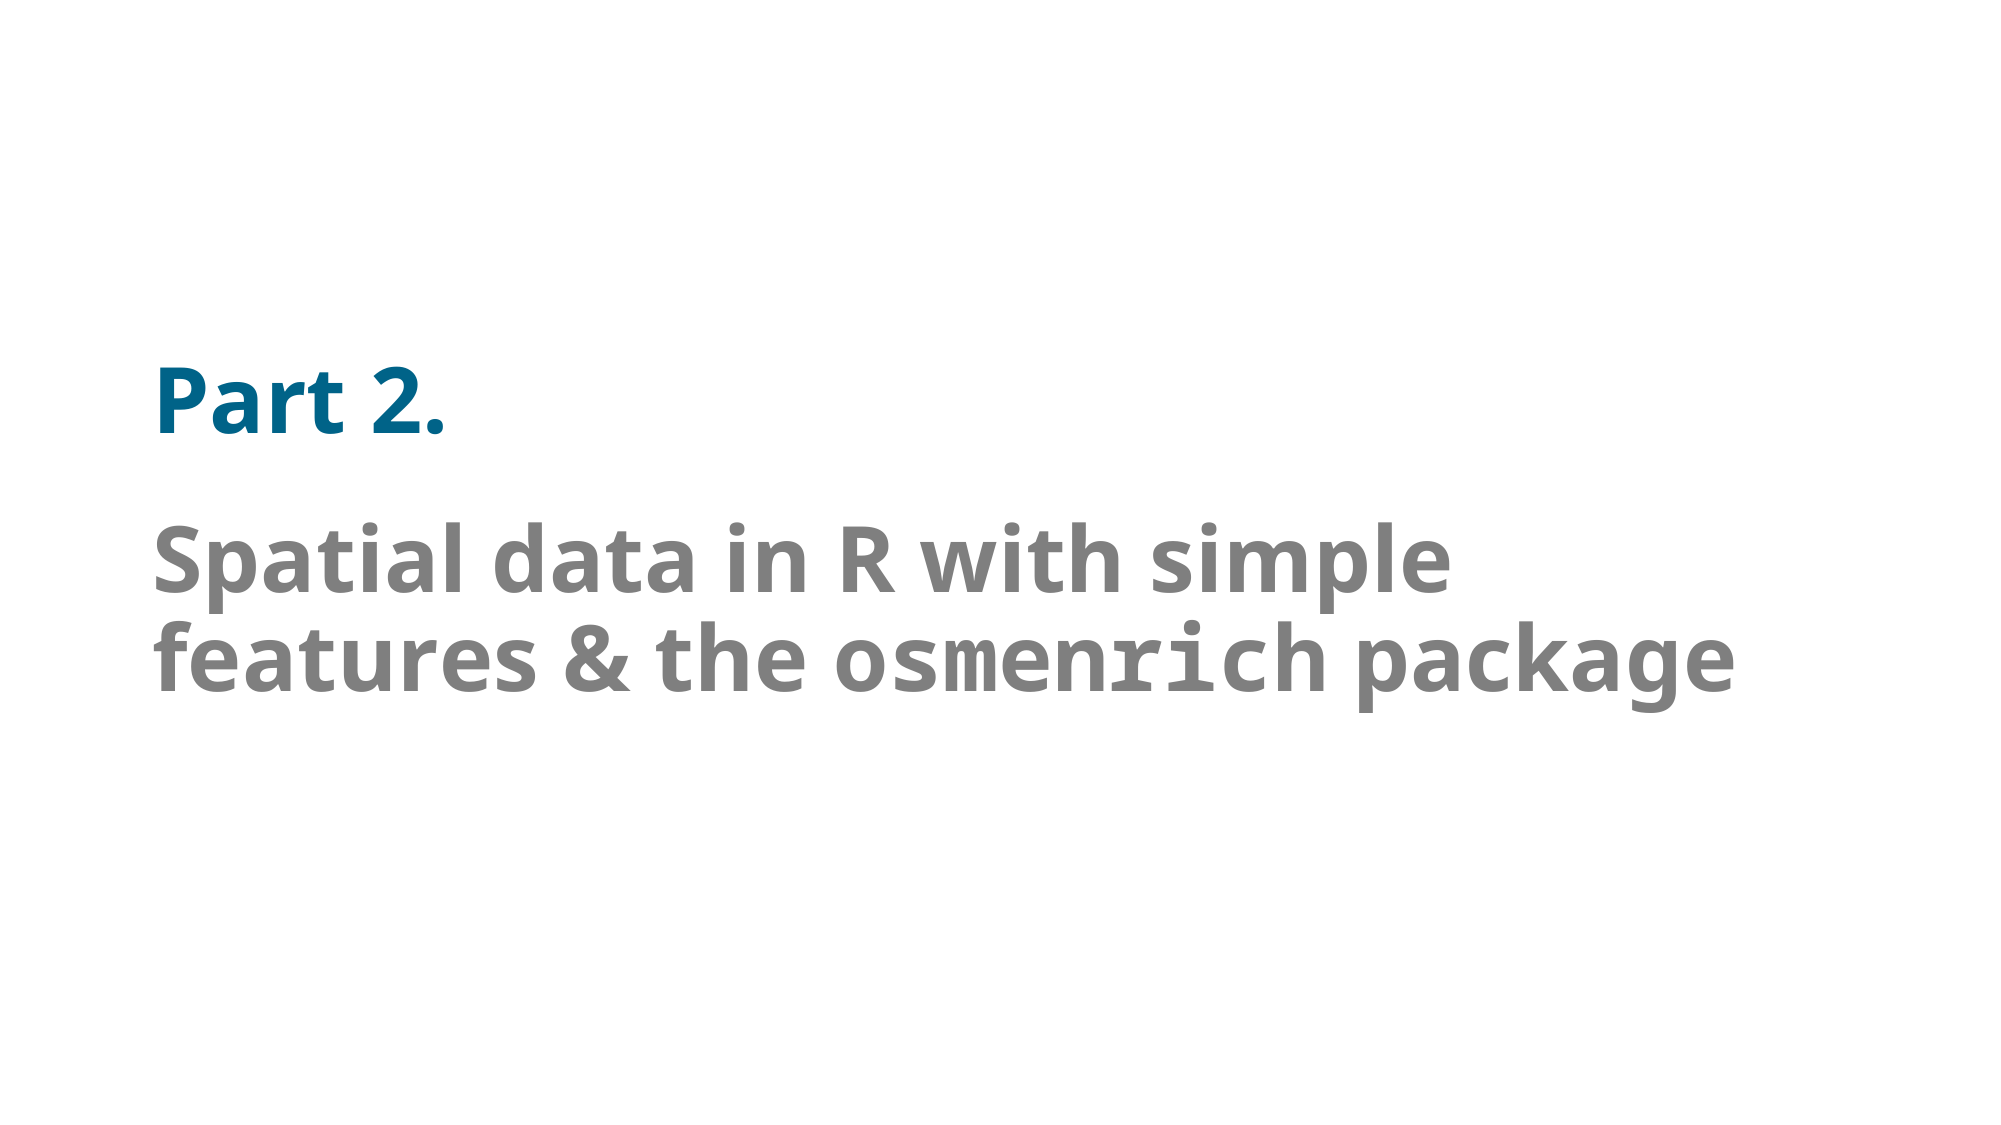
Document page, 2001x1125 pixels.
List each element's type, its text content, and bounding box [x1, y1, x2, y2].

title Part 2. [137, 295, 1863, 503]
text_box Spatial data in R with simple features & the osmenrich package [137, 503, 1863, 722]
